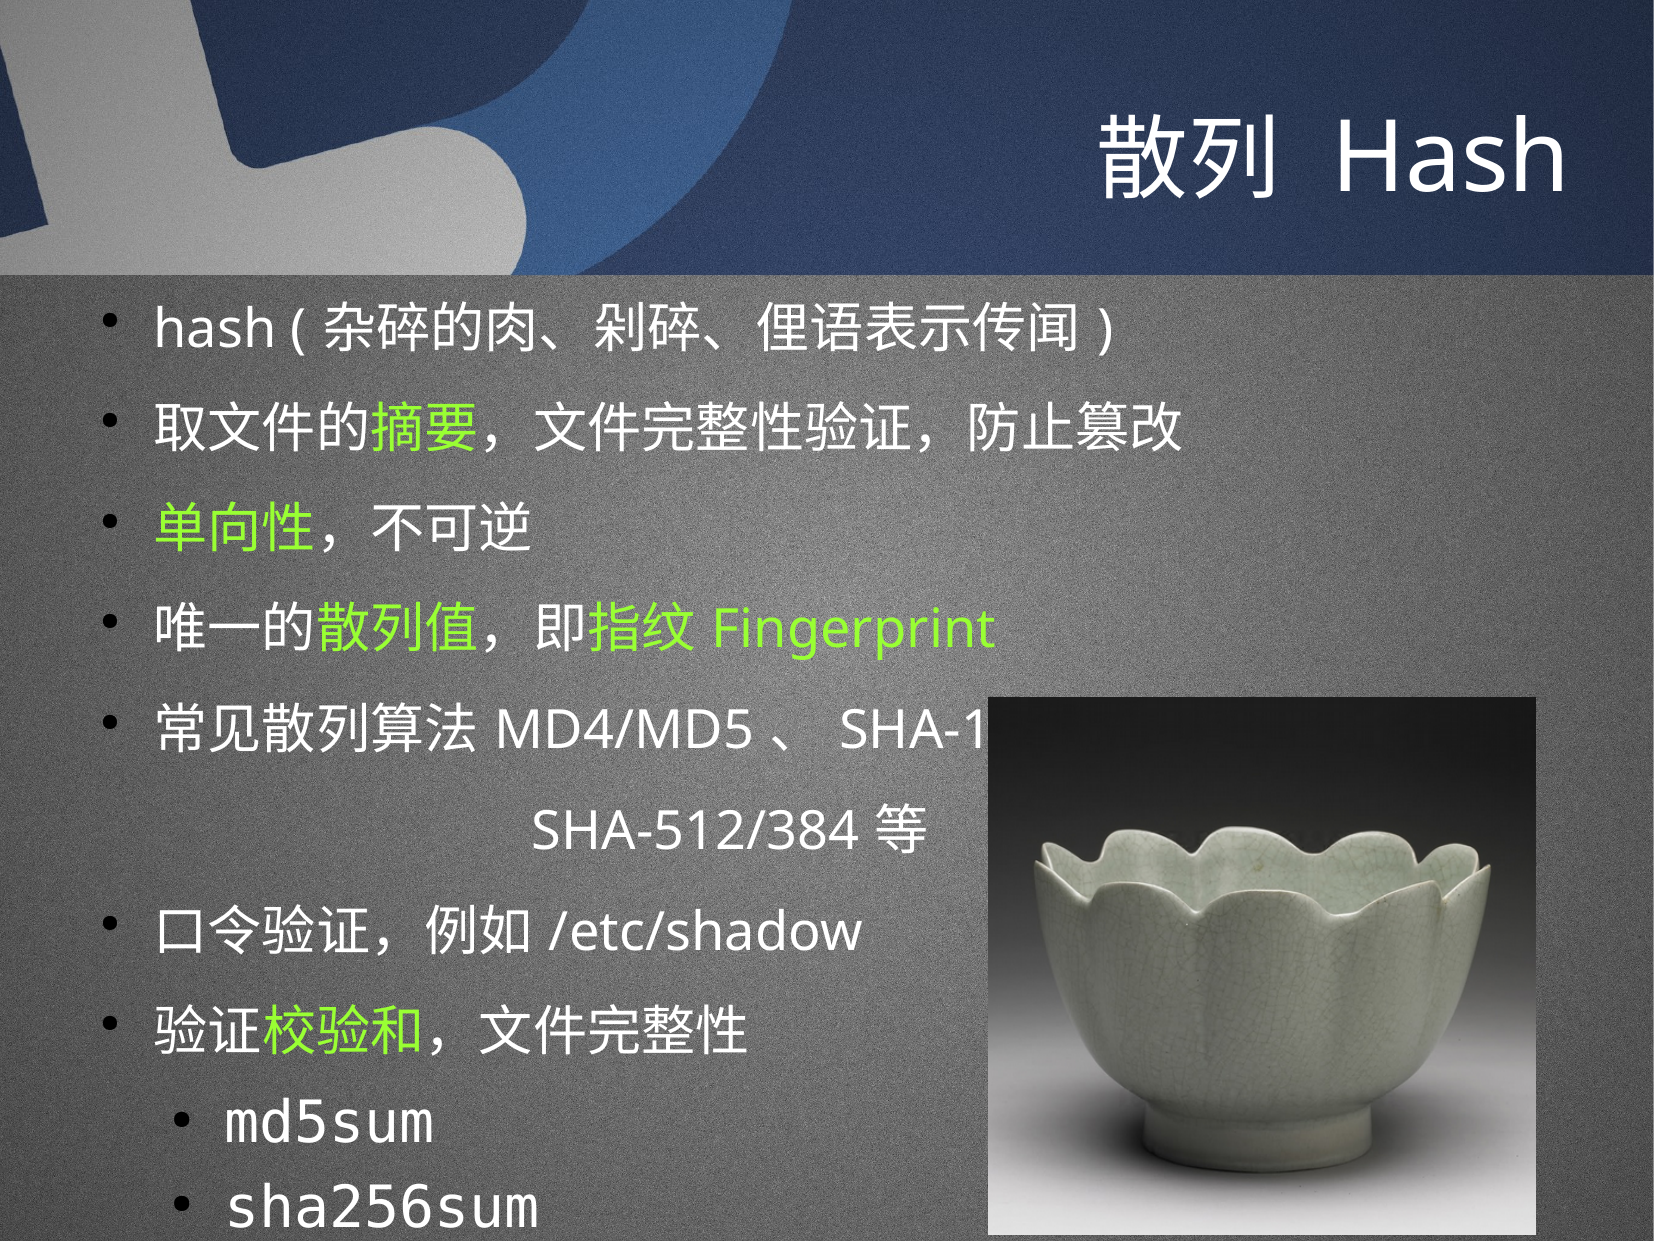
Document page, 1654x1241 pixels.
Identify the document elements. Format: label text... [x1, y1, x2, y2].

title 散列 Hash [82, 49, 1571, 257]
list hash (杂碎的肉、剁碎、俚语表示传闻) 取文件的摘要，文件完整性验证，防止篡改 单向性，不可逆 唯一的散列值，即指纹Fingerprint 常见散列算法MD4/MD5、SHA-1、SHA-256/224、 SHA-512/384等 口令验证，例如/etc/shadow 验证校验和，文件完整性 md5sum sha256sum sha512sum [82, 290, 1571, 1155]
picture [0, 0, 1654, 1241]
